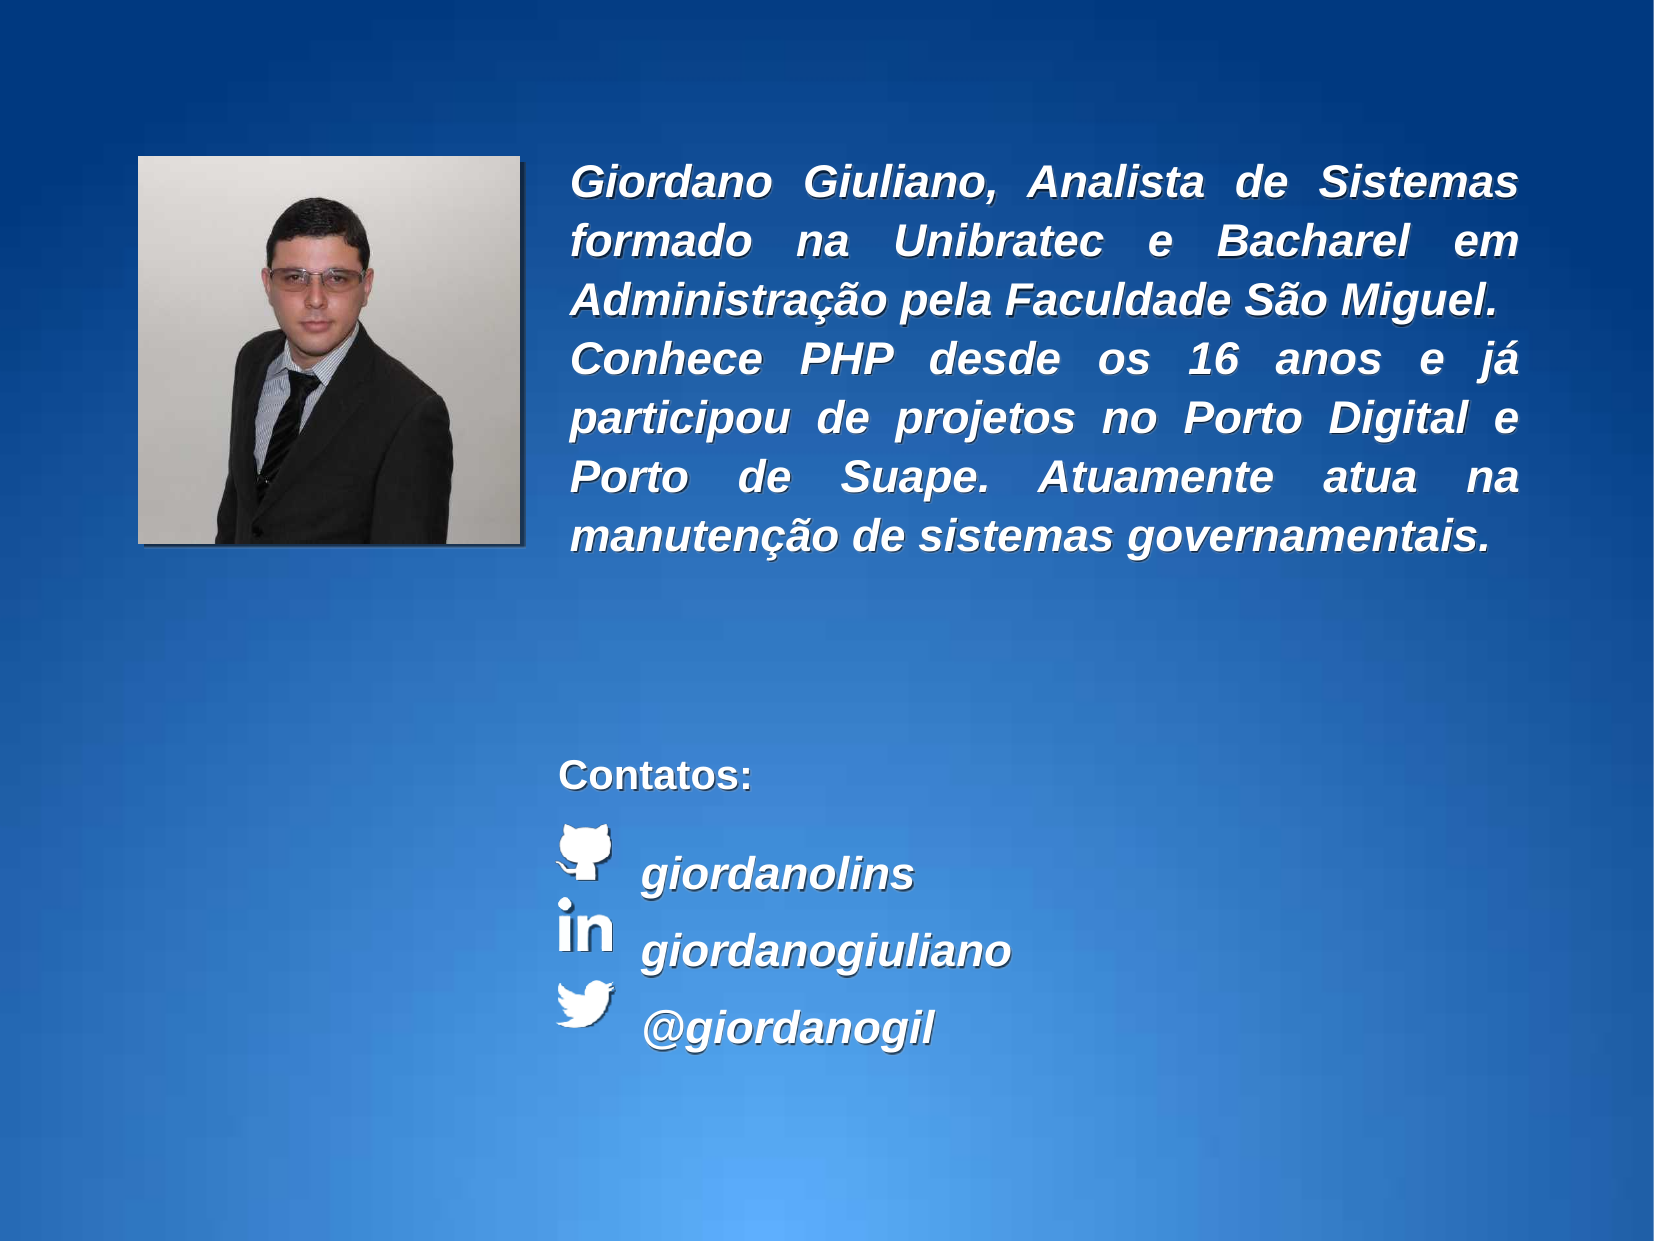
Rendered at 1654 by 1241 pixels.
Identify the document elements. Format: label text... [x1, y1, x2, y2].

text_box Giordano Giuliano, Analista de Sistemas formado na Unibratec e Bacharel em Administração pela Faculdade São Miguel. Conhece PHP desde os 16 anos e já participou de projetos no Porto Digital e Porto de Suape. Atuamente atua na manutenção de sistemas governamentais. [555, 141, 1536, 561]
text_box Contatos: [543, 744, 780, 852]
picture [0, 0, 1654, 1241]
text_box giordanolins giordanogiuliano @giordanogil [625, 814, 1135, 1112]
